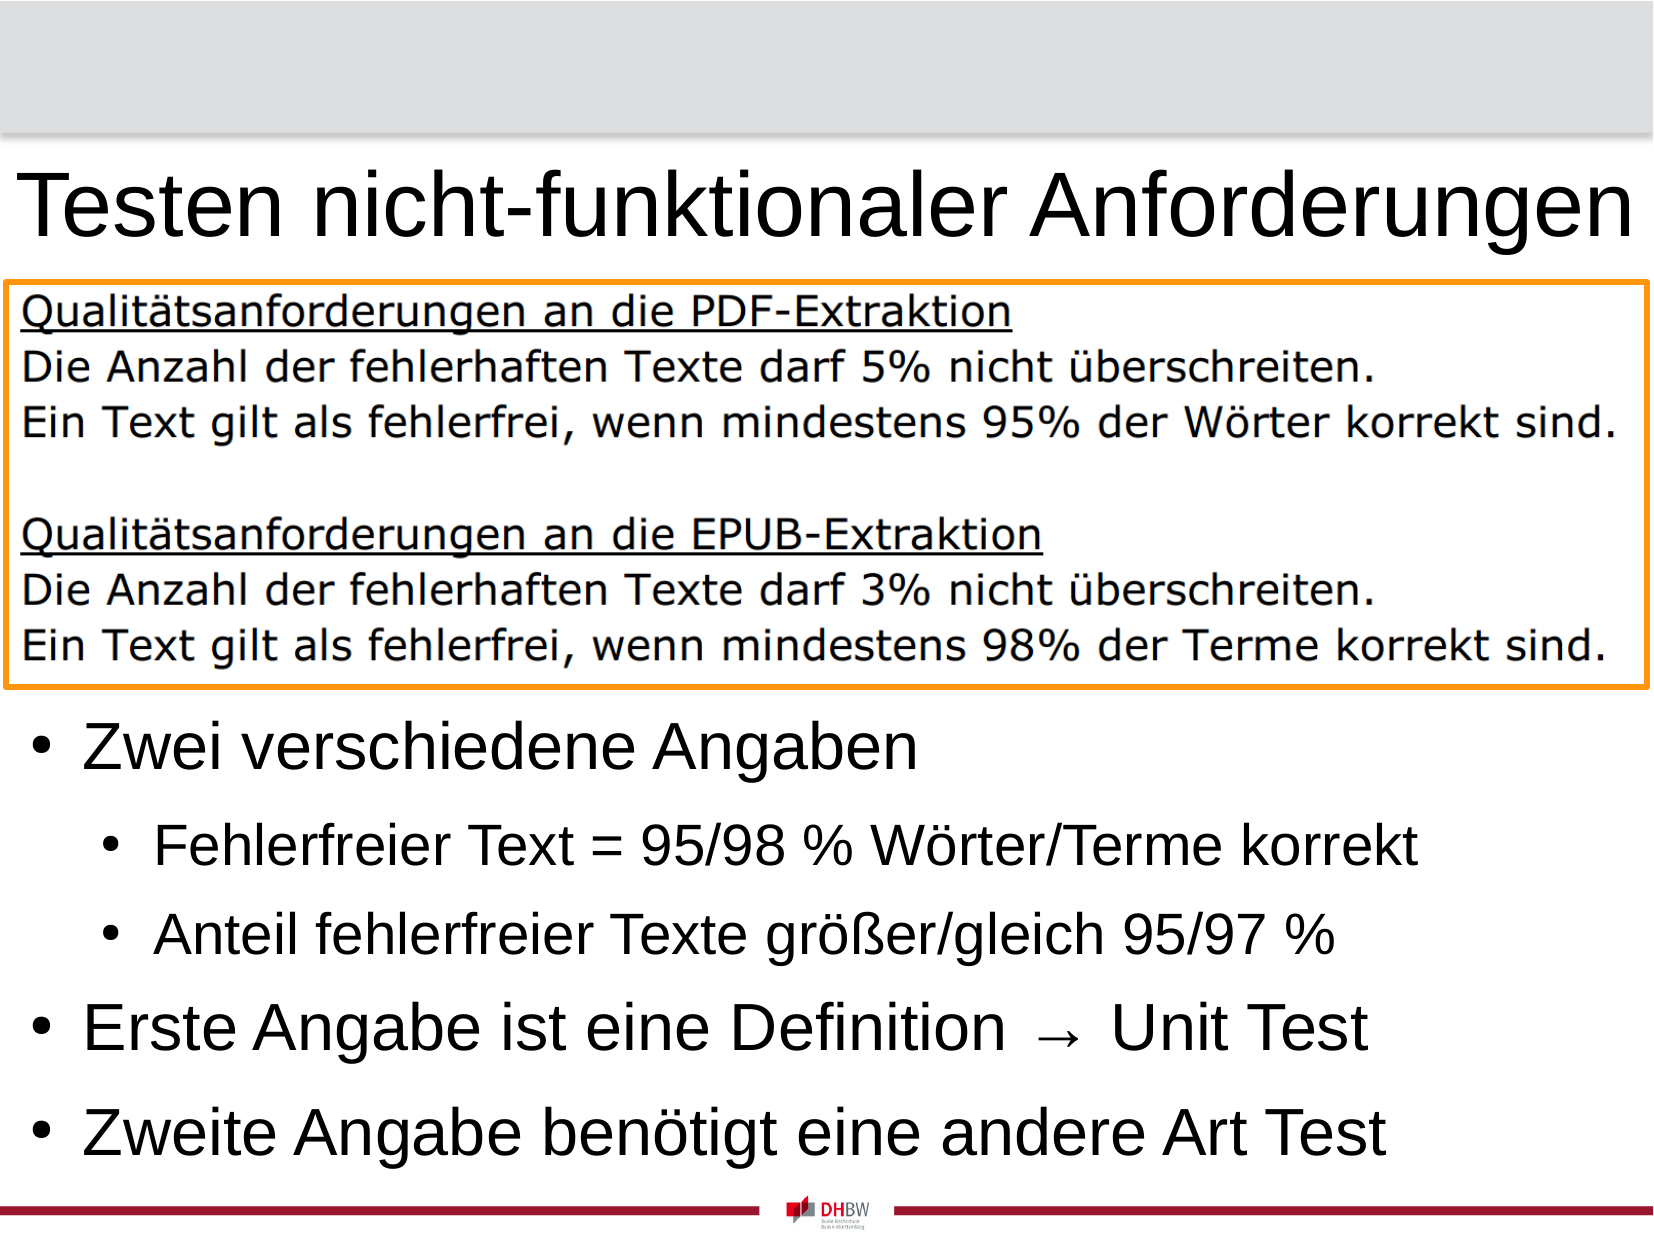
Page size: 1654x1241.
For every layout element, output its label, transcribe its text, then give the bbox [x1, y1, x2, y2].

picture [0, 1, 1654, 147]
picture [0, 257, 1654, 1237]
title Testen nicht-funktionaler Anforderungen [0, 147, 1654, 257]
list Zwei verschiedene Angaben Fehlerfreier Text = 95/98 % Wörter/Terme korrekt Anteil fehlerfreier Texte größer/gleich 95/97 % Erste Angabe ist eine Definition → Unit Test Zweite Angabe benötigt eine andere Art Test [11, 708, 1607, 1241]
